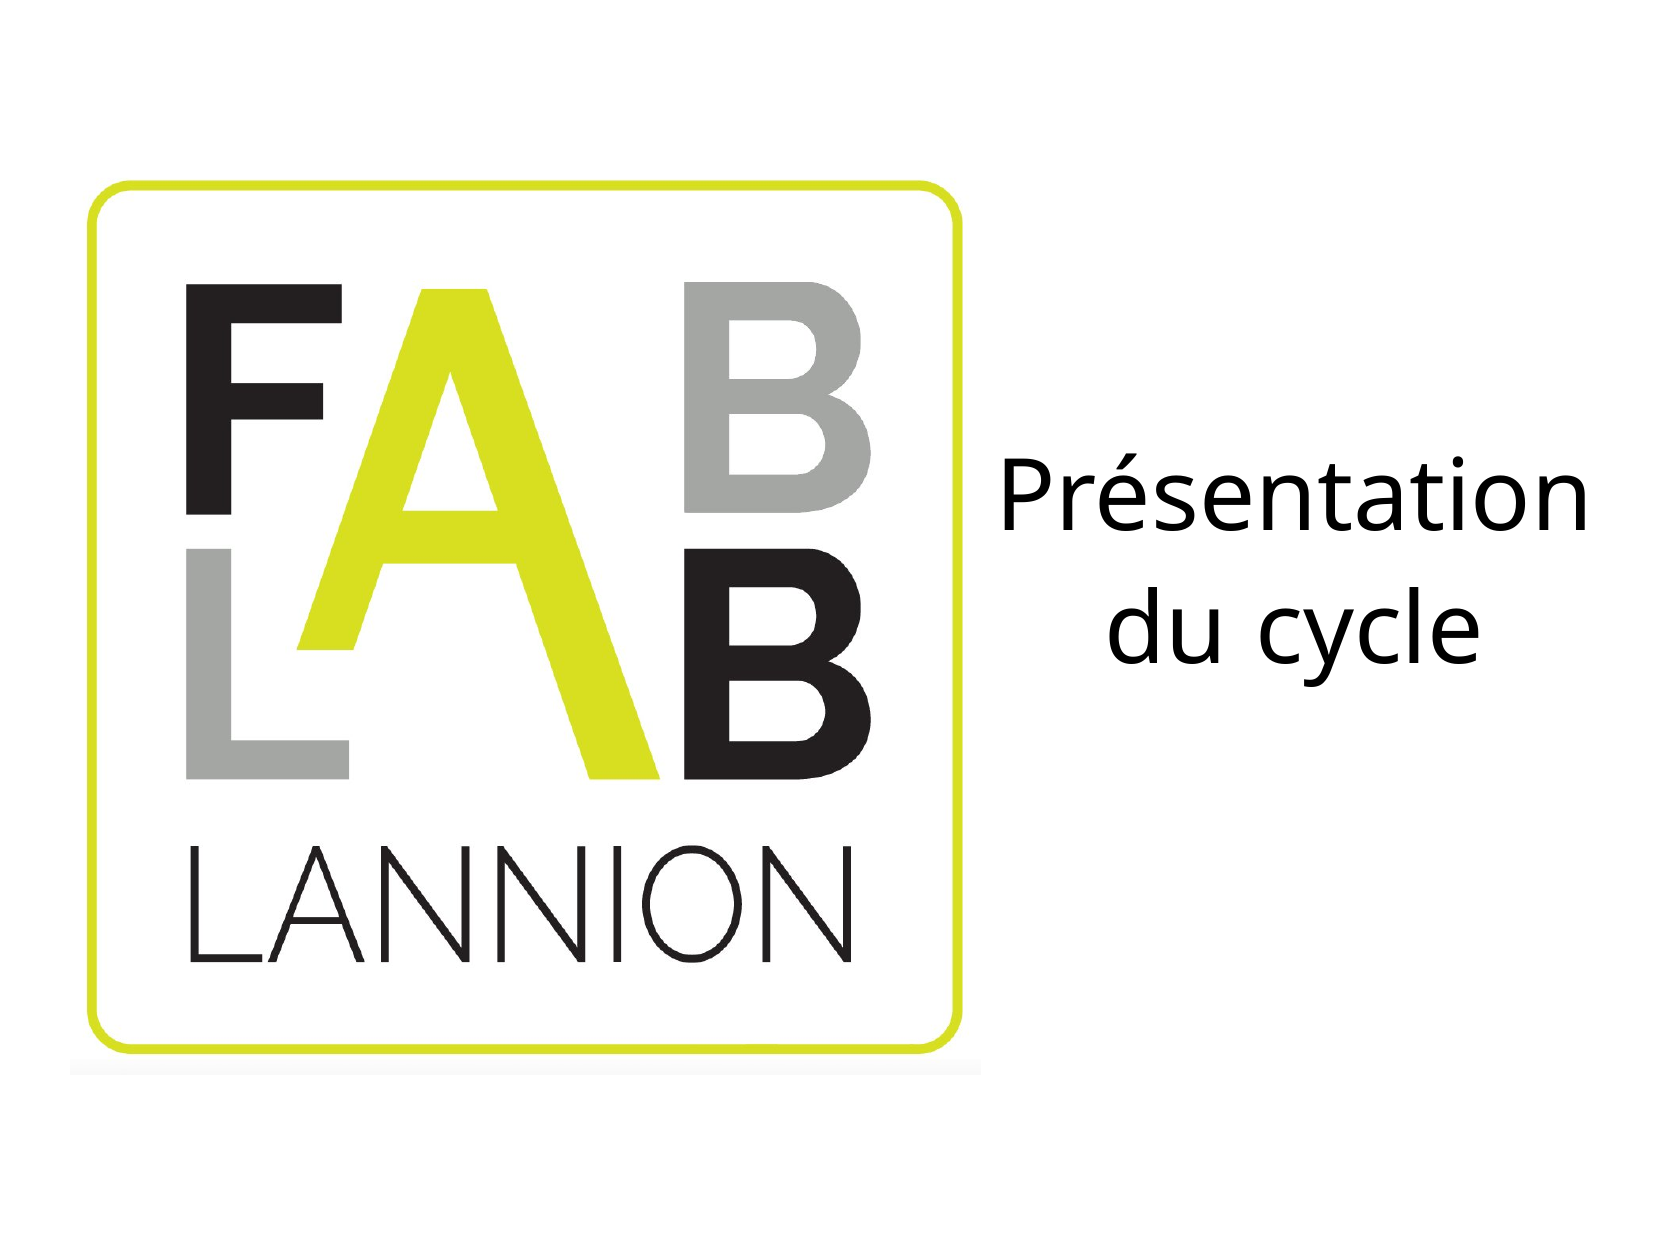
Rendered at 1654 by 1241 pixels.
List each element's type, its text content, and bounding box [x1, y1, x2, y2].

text_box Présentation du cycle [980, 425, 1639, 707]
picture [70, 165, 981, 1075]
